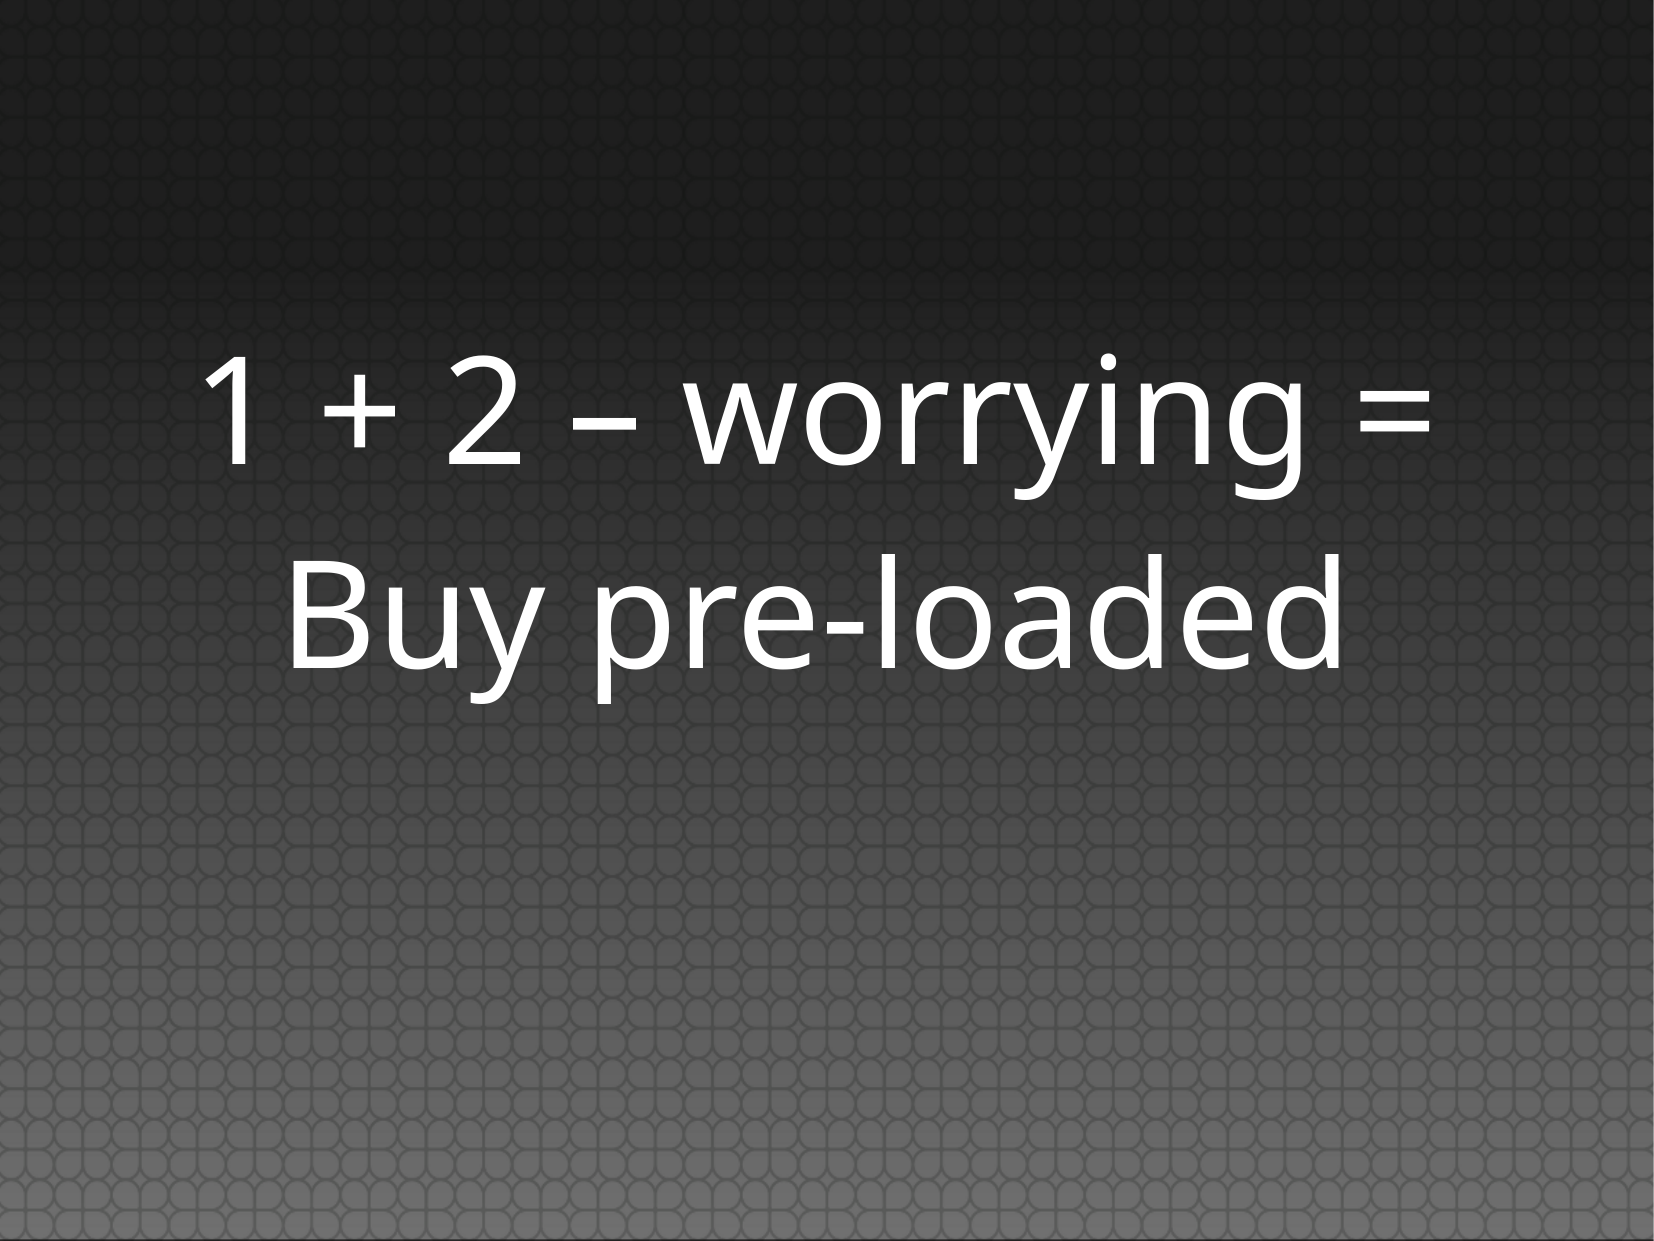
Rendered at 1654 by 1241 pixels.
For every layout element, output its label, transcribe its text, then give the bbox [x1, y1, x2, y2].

picture [0, 0, 1654, 1241]
title 1 + 2 – worrying = Buy pre-loaded [71, 356, 1561, 662]
